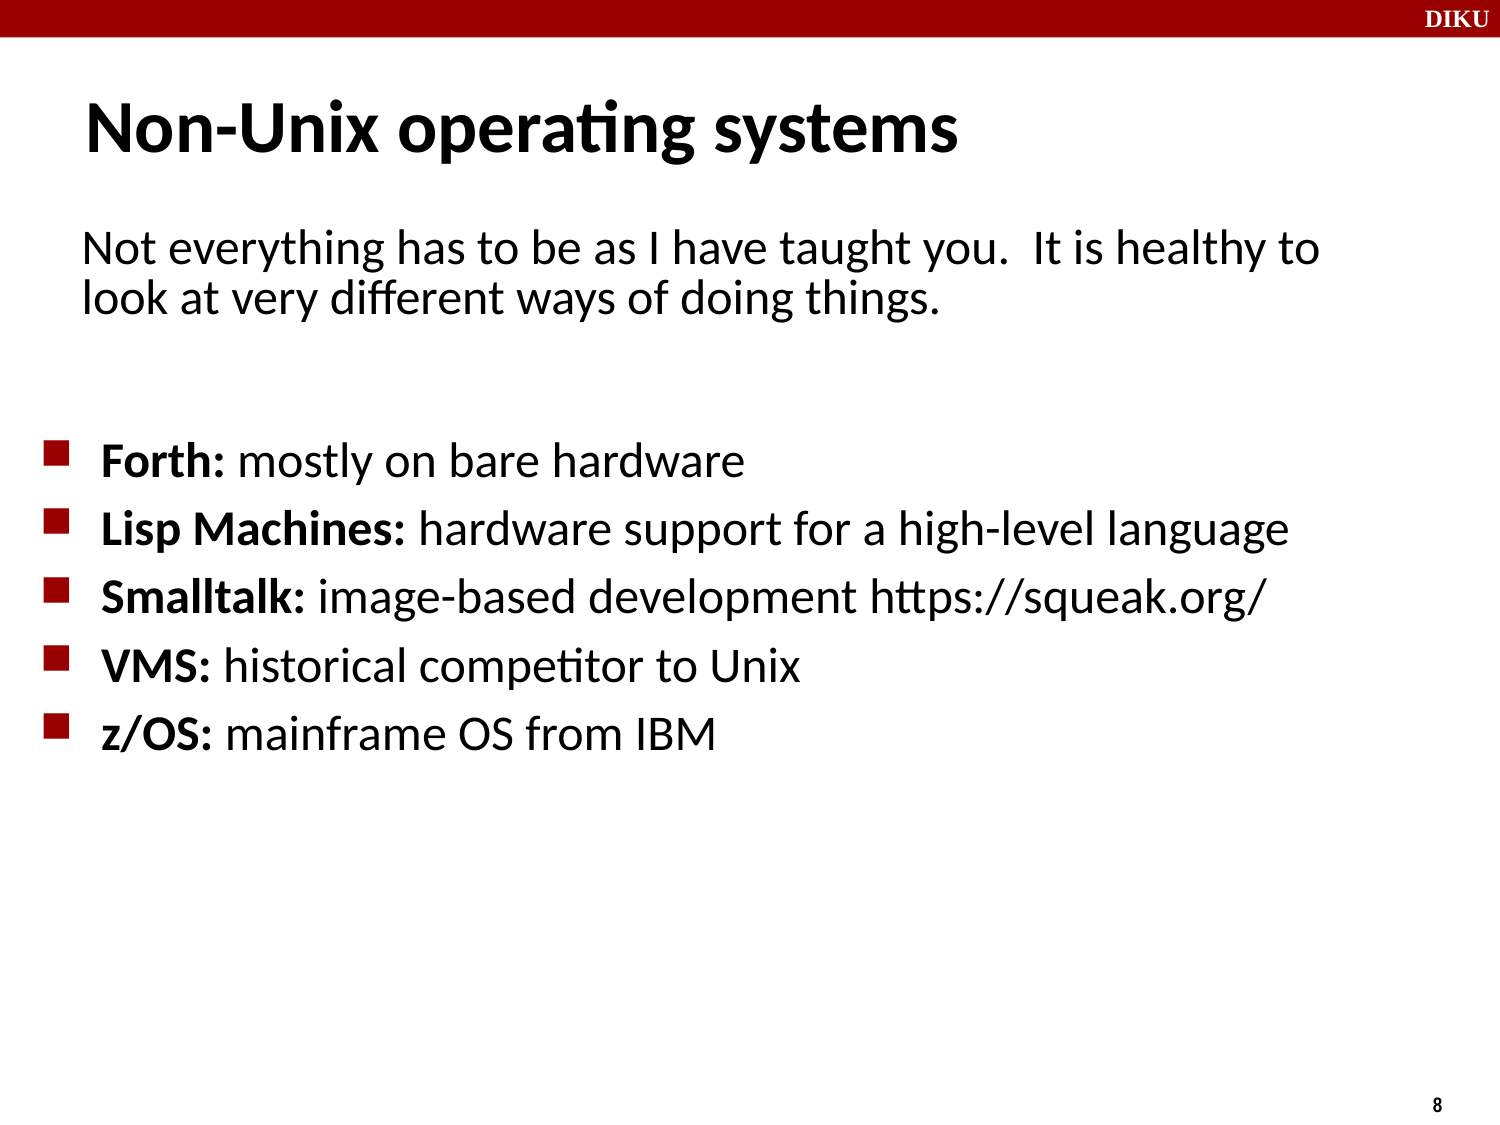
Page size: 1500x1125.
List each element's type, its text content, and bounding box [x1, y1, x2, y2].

text_box Forth: mostly on bare hardware Lisp Machines: hardware support for a high-level language Smalltalk: image-based development https://squeak.org/ VMS: historical competitor to Unix z/OS: mainframe OS from IBM [29, 419, 1391, 706]
text_box Non-Unix operating systems [70, 75, 1485, 169]
text_box Not everything has to be as I have taught you. It is healthy to look at very different ways of doing things. [66, 220, 1376, 361]
